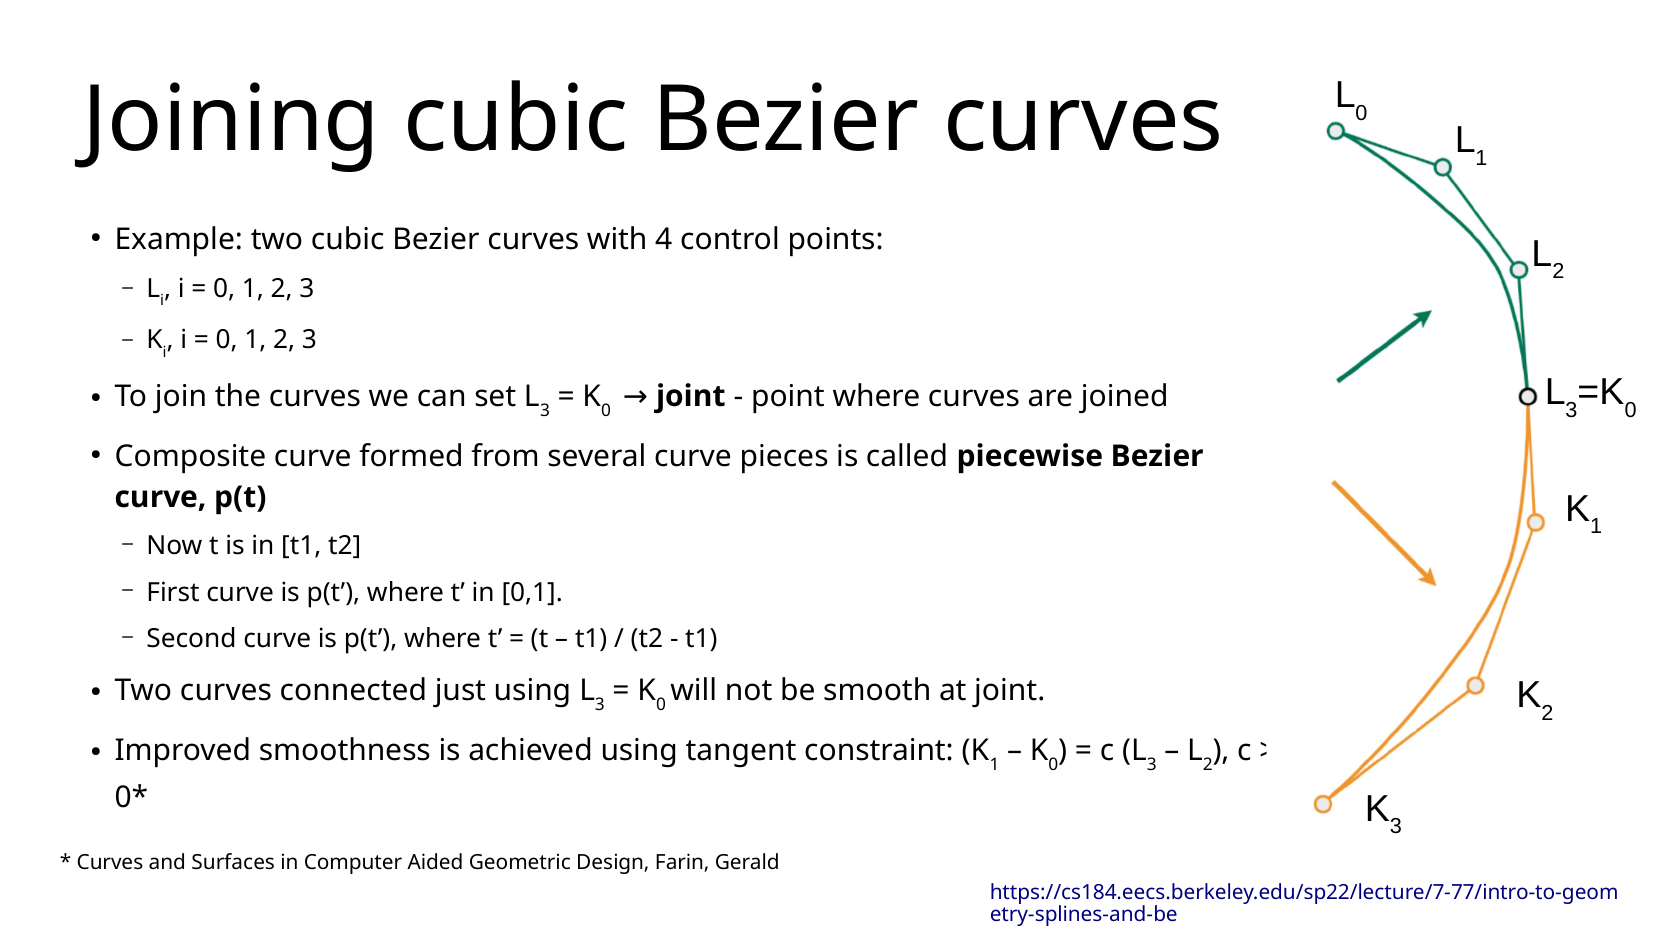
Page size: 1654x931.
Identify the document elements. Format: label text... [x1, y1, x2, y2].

text_box K3 [1350, 780, 1454, 879]
picture [1245, 75, 1559, 842]
text_box K2 [1501, 666, 1606, 766]
text_box L3=K0 [1530, 363, 1654, 481]
text_box * Curves and Surfaces in Computer Aided Geometric Design, Farin, Gerald [45, 840, 1350, 881]
text_box L2 [1516, 225, 1621, 324]
text_box L1 [1440, 111, 1544, 211]
text_box K1 [1550, 480, 1654, 579]
text_box https://cs184.eecs.berkeley.edu/sp22/lecture/7-77/intro-to-geometry-splines-and-be [975, 870, 1636, 911]
text_box L0 [1320, 66, 1424, 166]
title Joining cubic Bezier curves [82, 37, 1571, 193]
list Example: two cubic Bezier curves with 4 control points: Li, i = 0, 1, 2, 3 Ki, i = 0, 1, 2, 3 To join the curves we can set L3 = K0 → joint - point where curves are joined Composite curve formed from several curve pieces is called piecewise Bezier curve, p(t) Now t is in [t1, t2] First curve is p(t’), where t’ in [0,1]. Second curve is p(t’), where t’ = (t – t1) / (t2 - t1) Two curves connected just using L3 = K0 will not be smooth at joint. Improved smoothness is achieved using tangent constraint: (K1 – K0) = c (L3 – L2), c > 0* [82, 217, 1267, 826]
